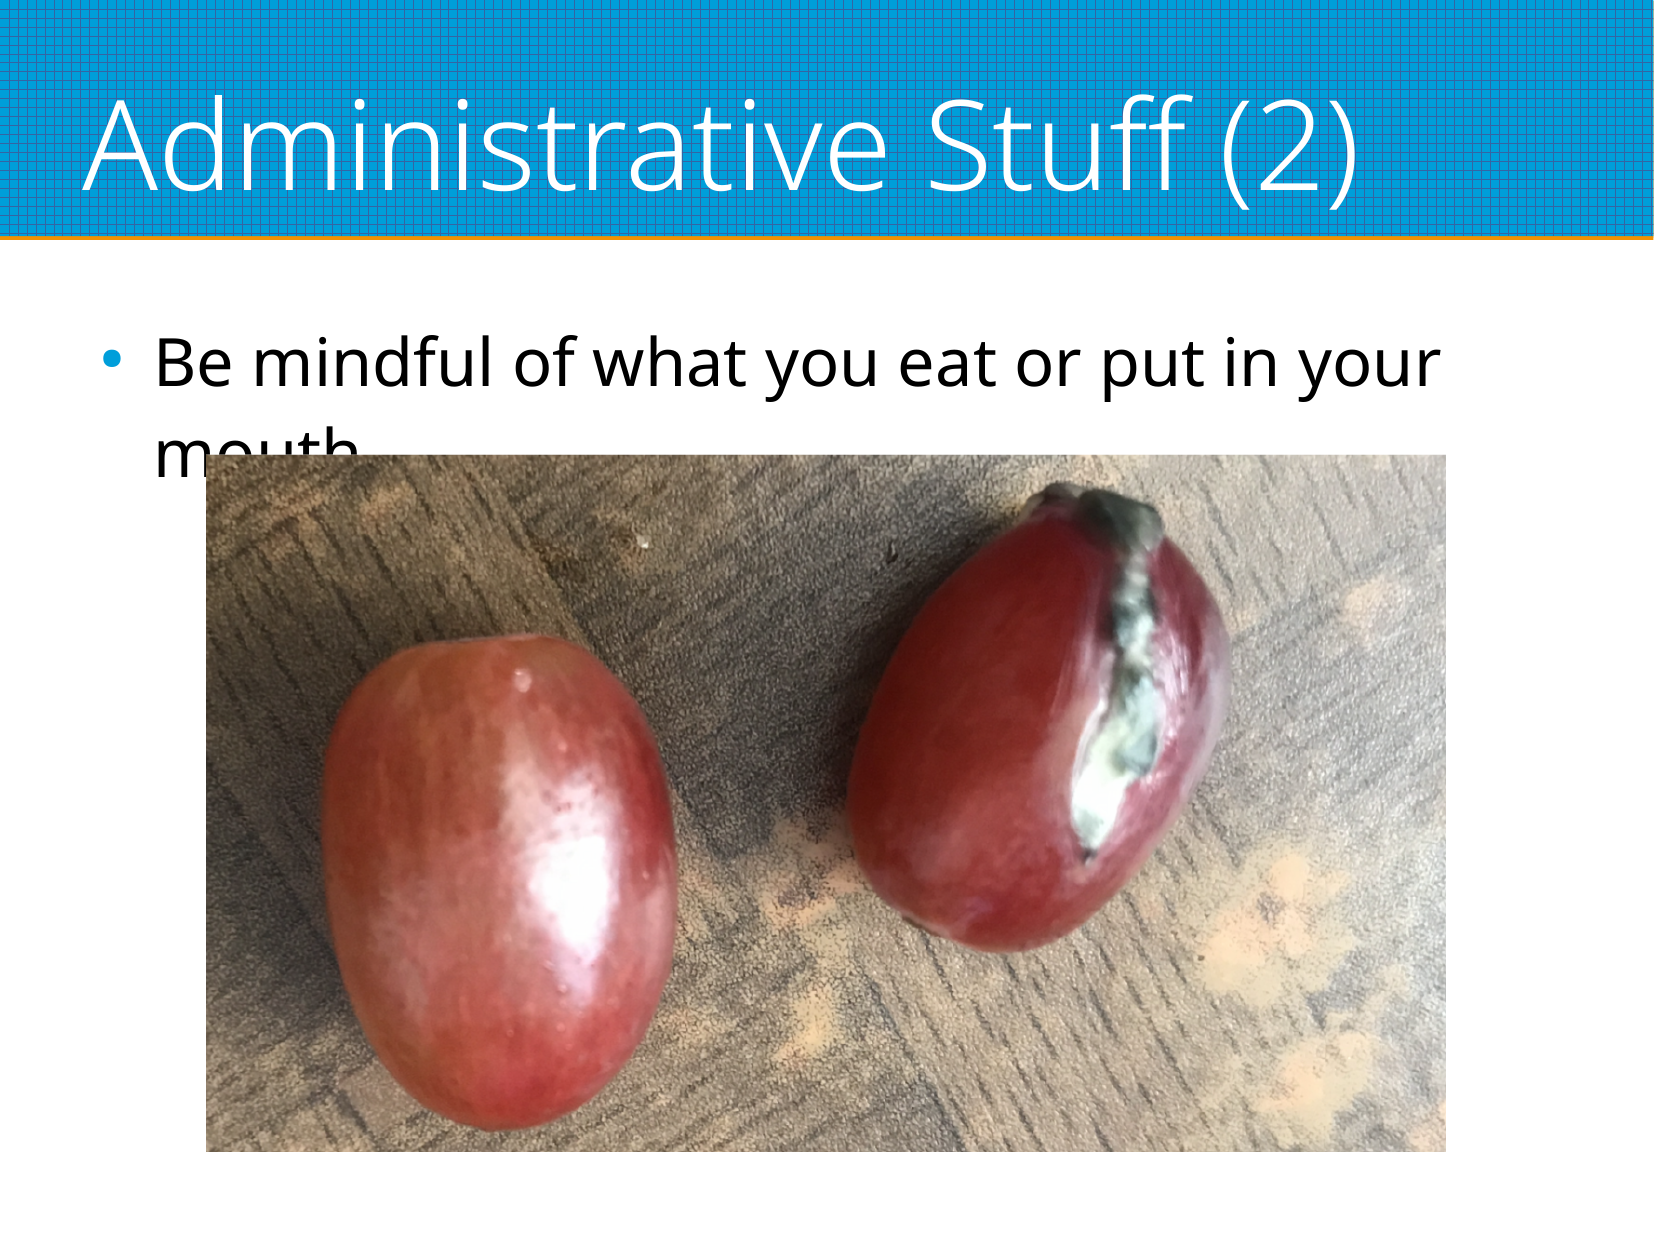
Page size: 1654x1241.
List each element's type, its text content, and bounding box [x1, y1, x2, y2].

title Administrative Stuff (2) [82, 19, 1571, 227]
list Be mindful of what you eat or put in your mouth [82, 314, 1563, 1081]
picture [205, 454, 1446, 1152]
